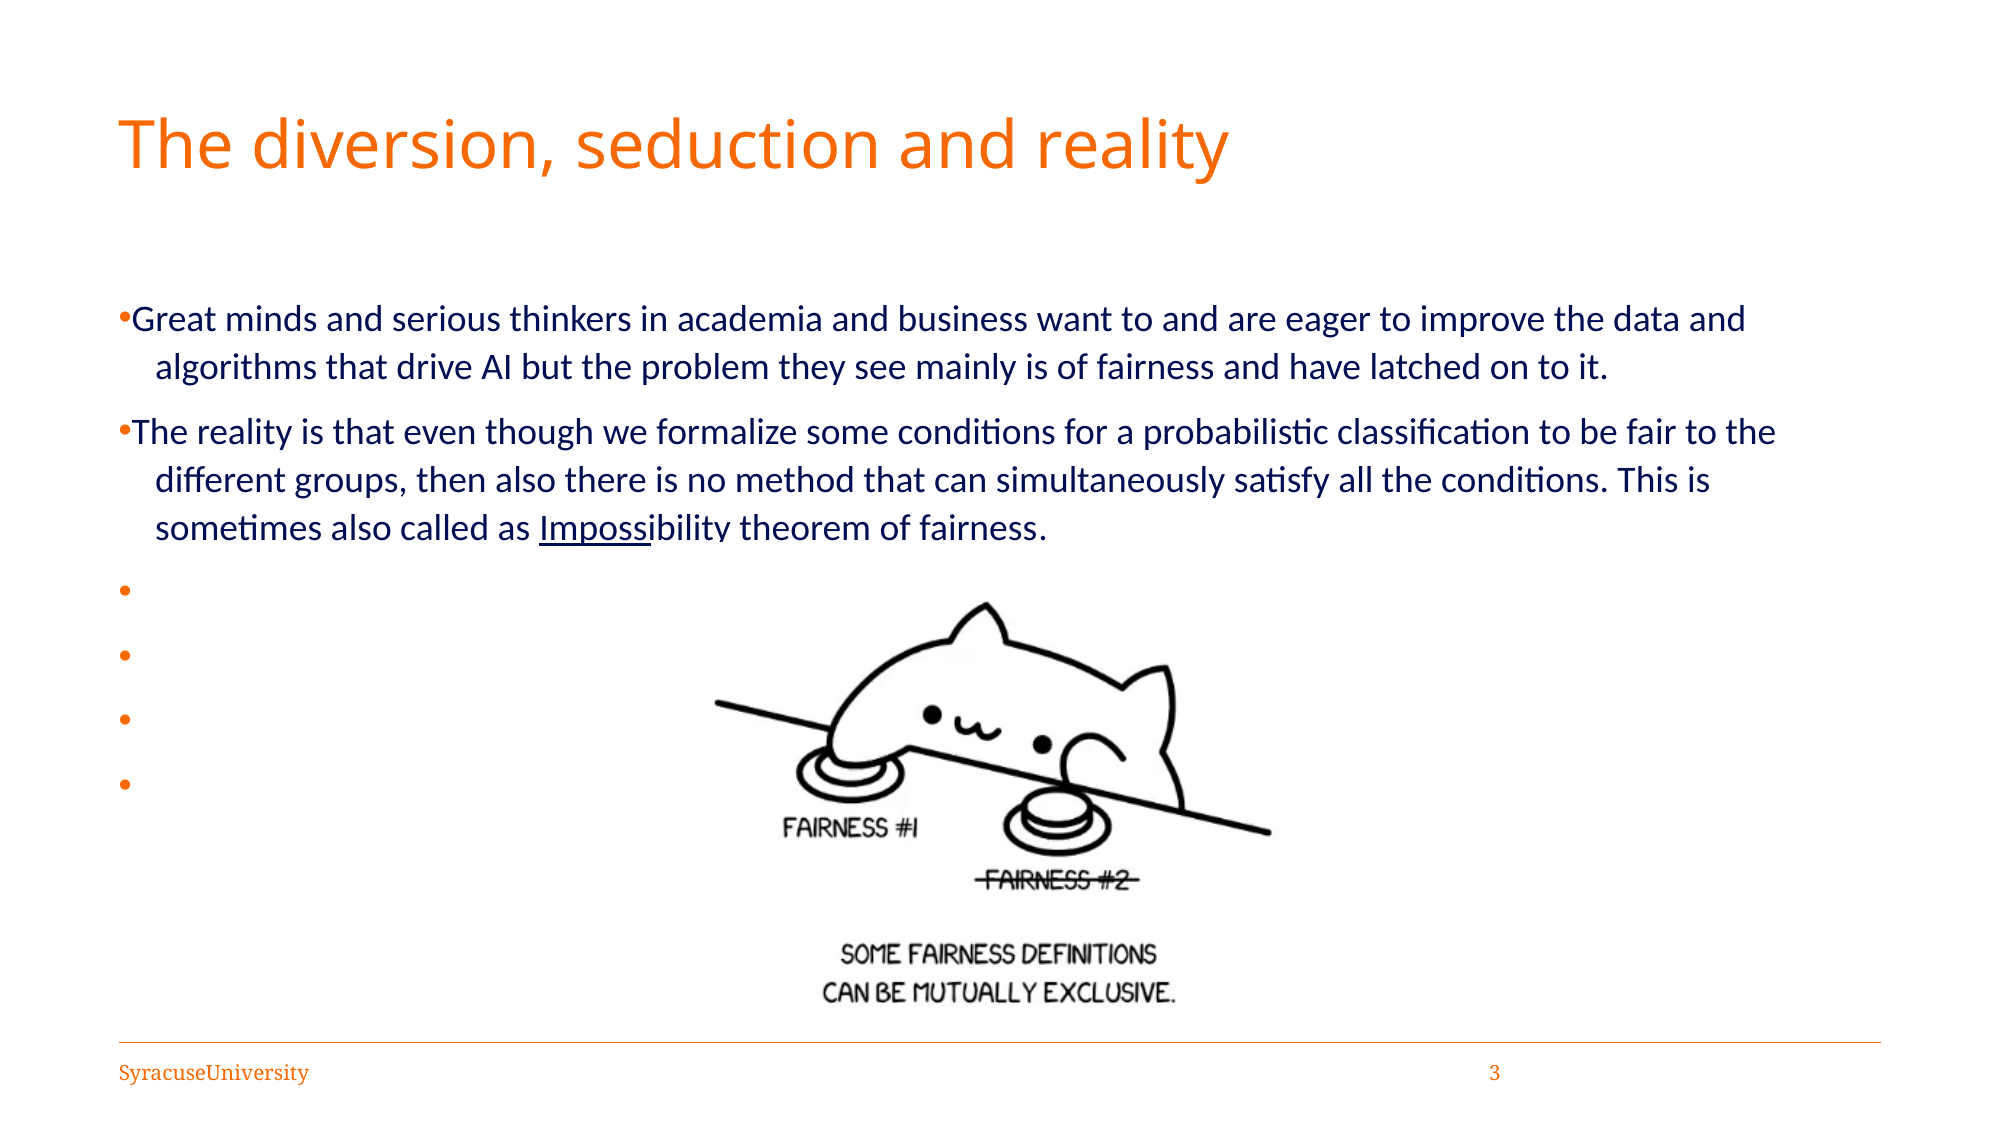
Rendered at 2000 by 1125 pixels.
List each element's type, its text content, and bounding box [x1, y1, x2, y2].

title The diversion, seduction and reality [118, 110, 1882, 173]
picture [651, 542, 1349, 1037]
list Great minds and serious thinkers in academia and business want to and are eager to improve the data and algorithms that drive AI but the problem they see mainly is of fairness and have latched on to it. The reality is that even though we formalize some conditions for a probabilistic classification to be fair to the different groups, then also there is no method that can simultaneously satisfy all the conditions. This is sometimes also called as Impossibility theorem of fairness. [118, 290, 1881, 959]
